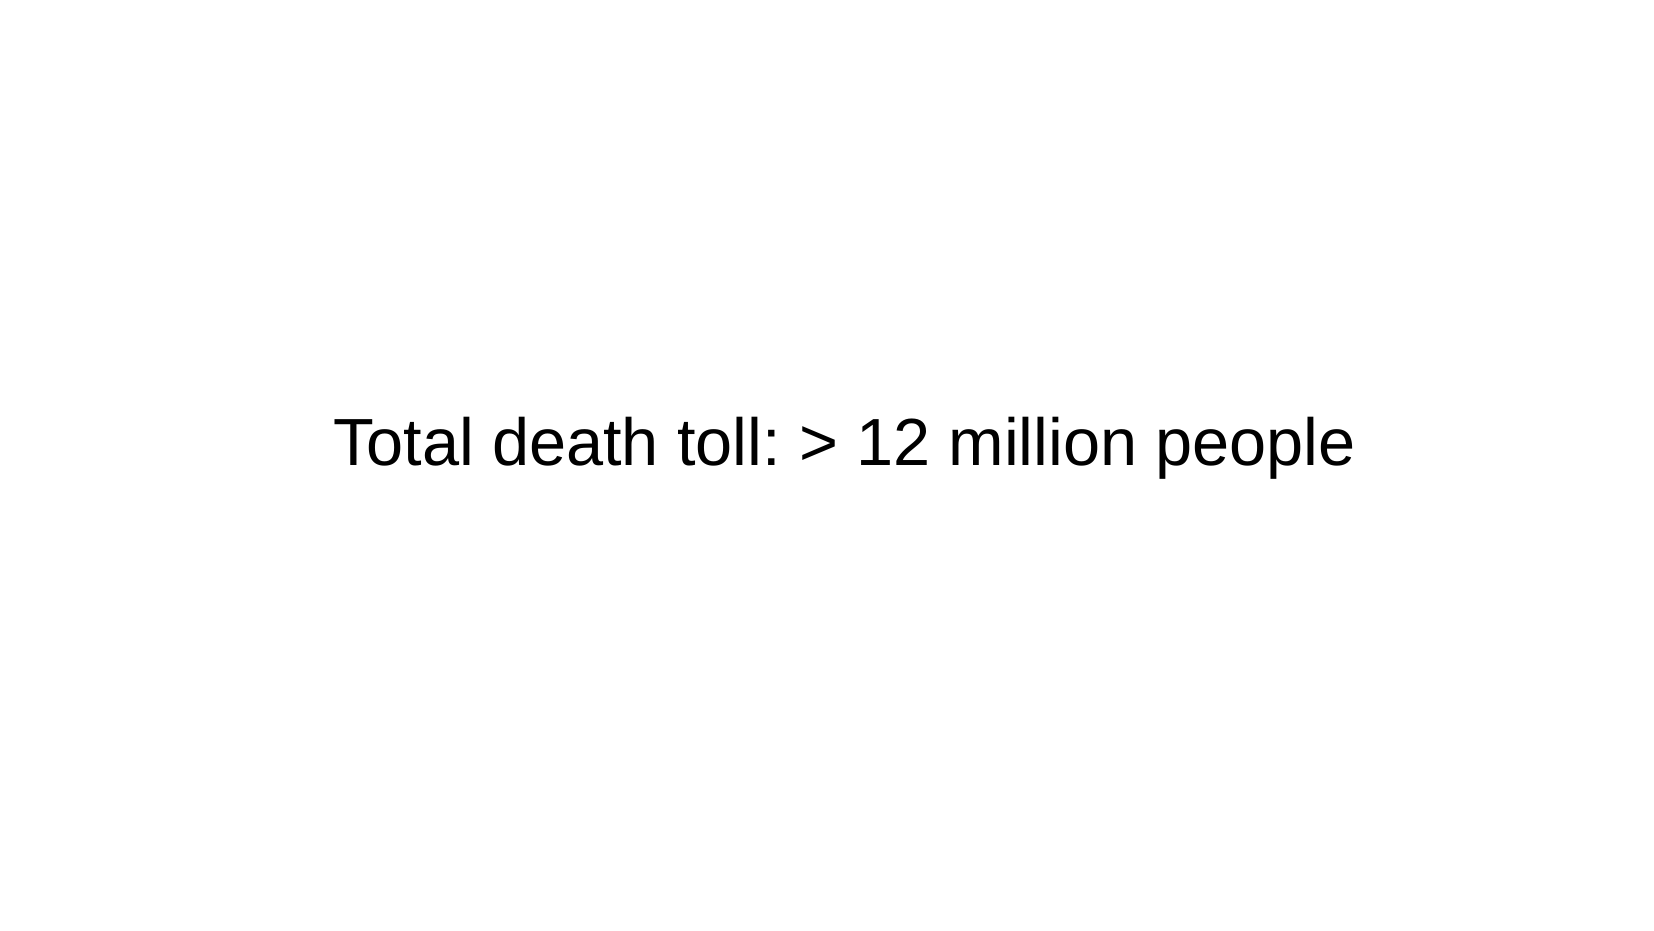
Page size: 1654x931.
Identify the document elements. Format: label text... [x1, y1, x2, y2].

list Total death toll: > 12 million people [262, 405, 1380, 488]
